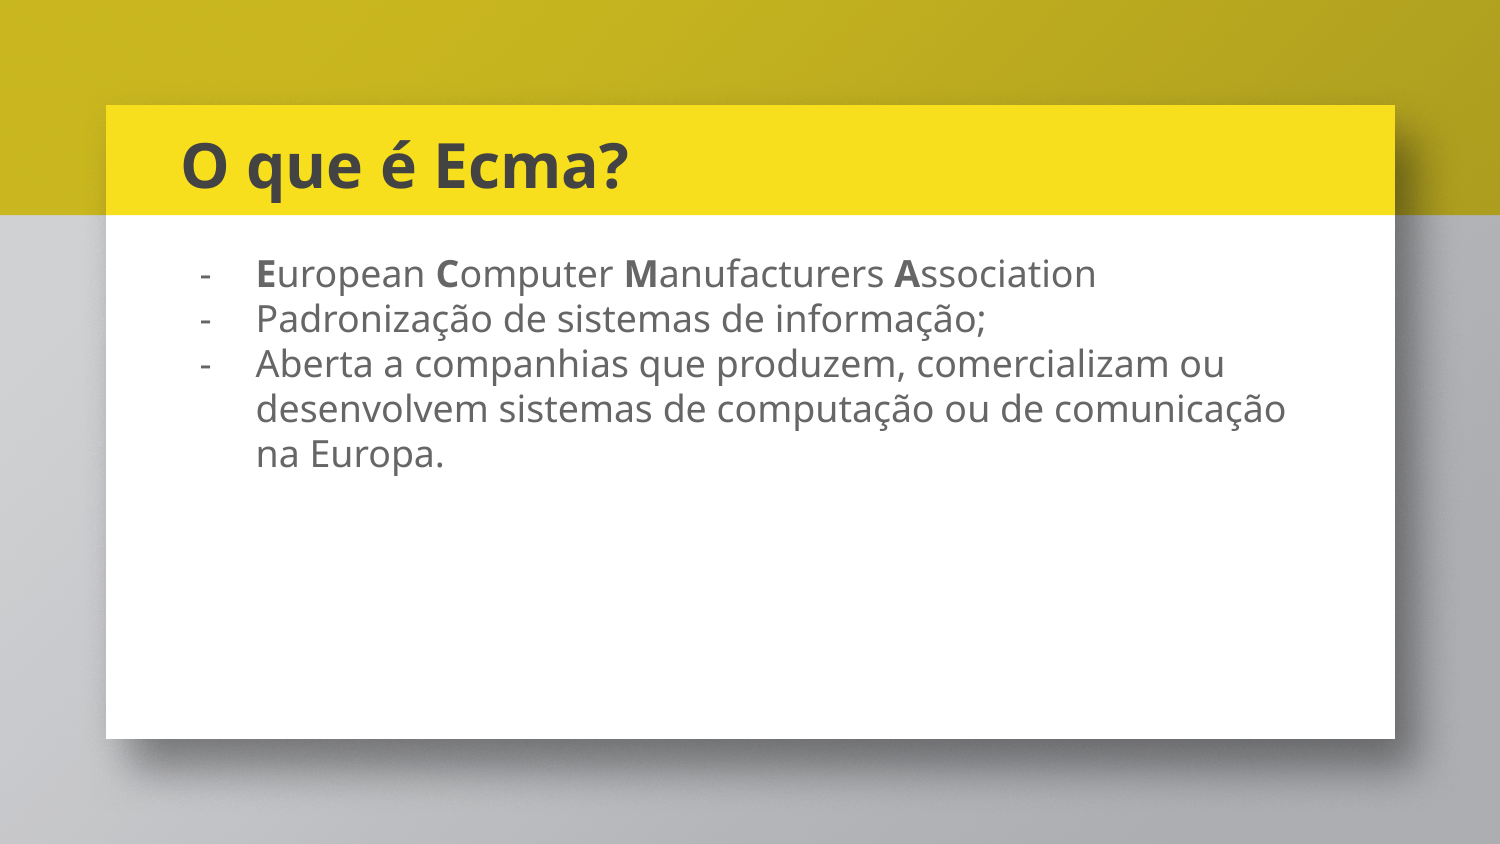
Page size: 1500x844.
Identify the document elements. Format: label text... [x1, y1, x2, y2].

list European Computer Manufacturers Association Padronização de sistemas de informação; Aberta a companhias que produzem, comercializam ou desenvolvem sistemas de computação ou de comunicação na Europa. [165, 235, 1336, 692]
title O que é Ecma? [165, 106, 1336, 217]
picture [0, 0, 1500, 844]
